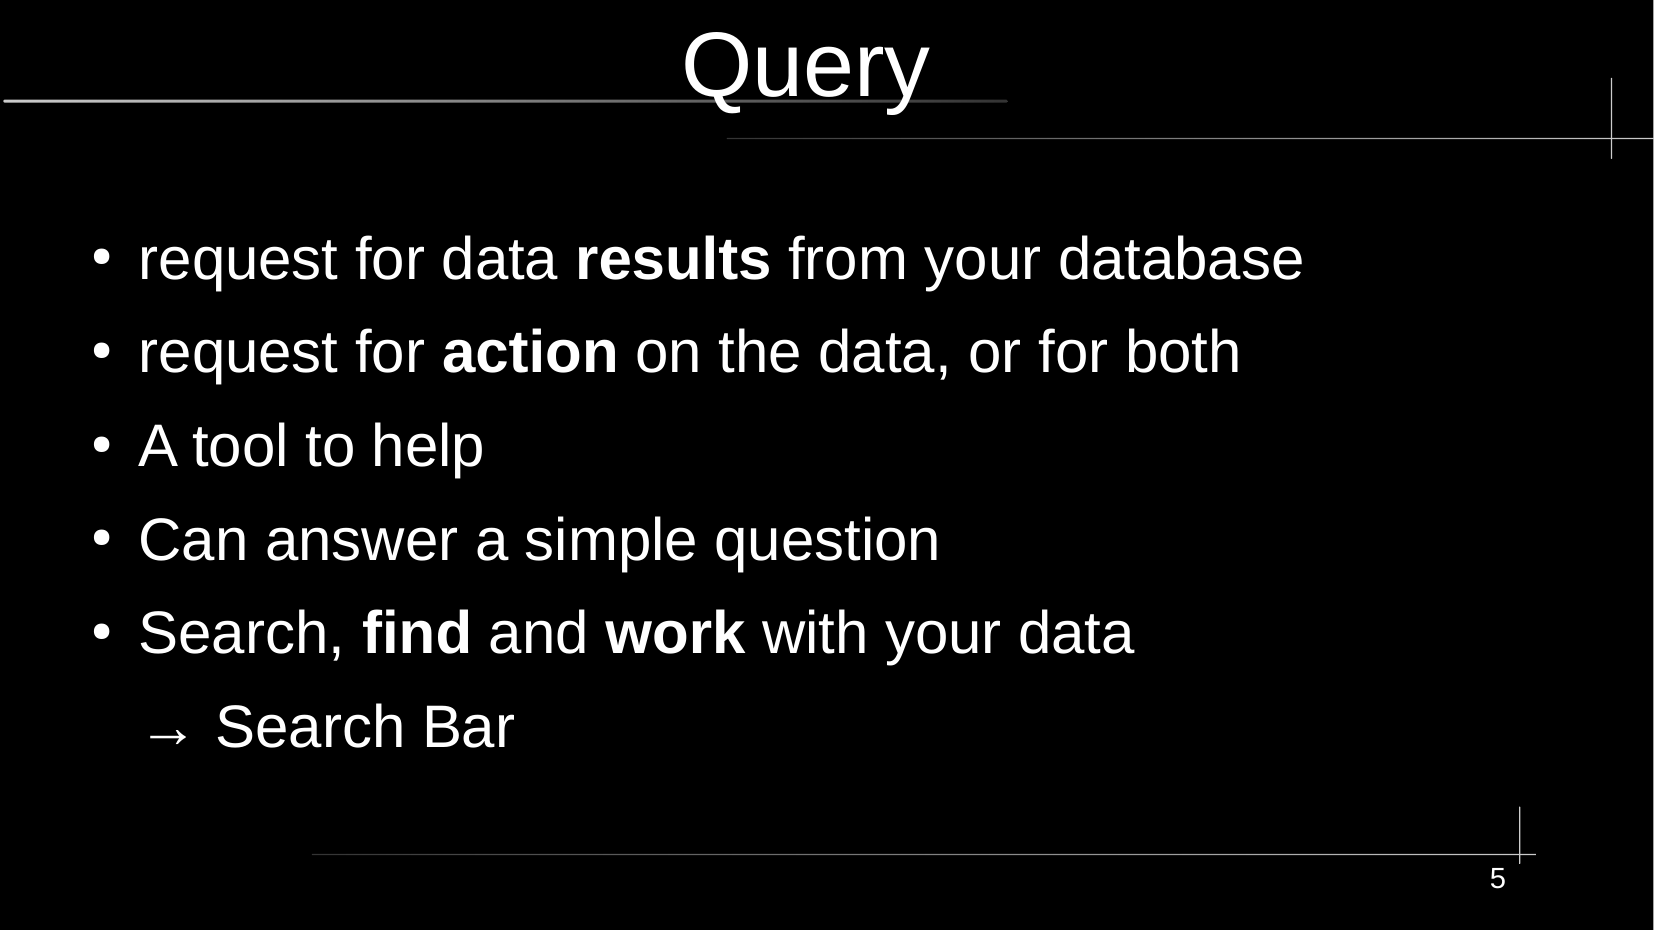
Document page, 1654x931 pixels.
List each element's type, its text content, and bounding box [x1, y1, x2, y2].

list request for data results from your database request for action on the data, or for both A tool to help Can answer a simple question Search, find and work with your data → Search Bar [75, 225, 1564, 765]
title Query [23, 11, 1589, 119]
